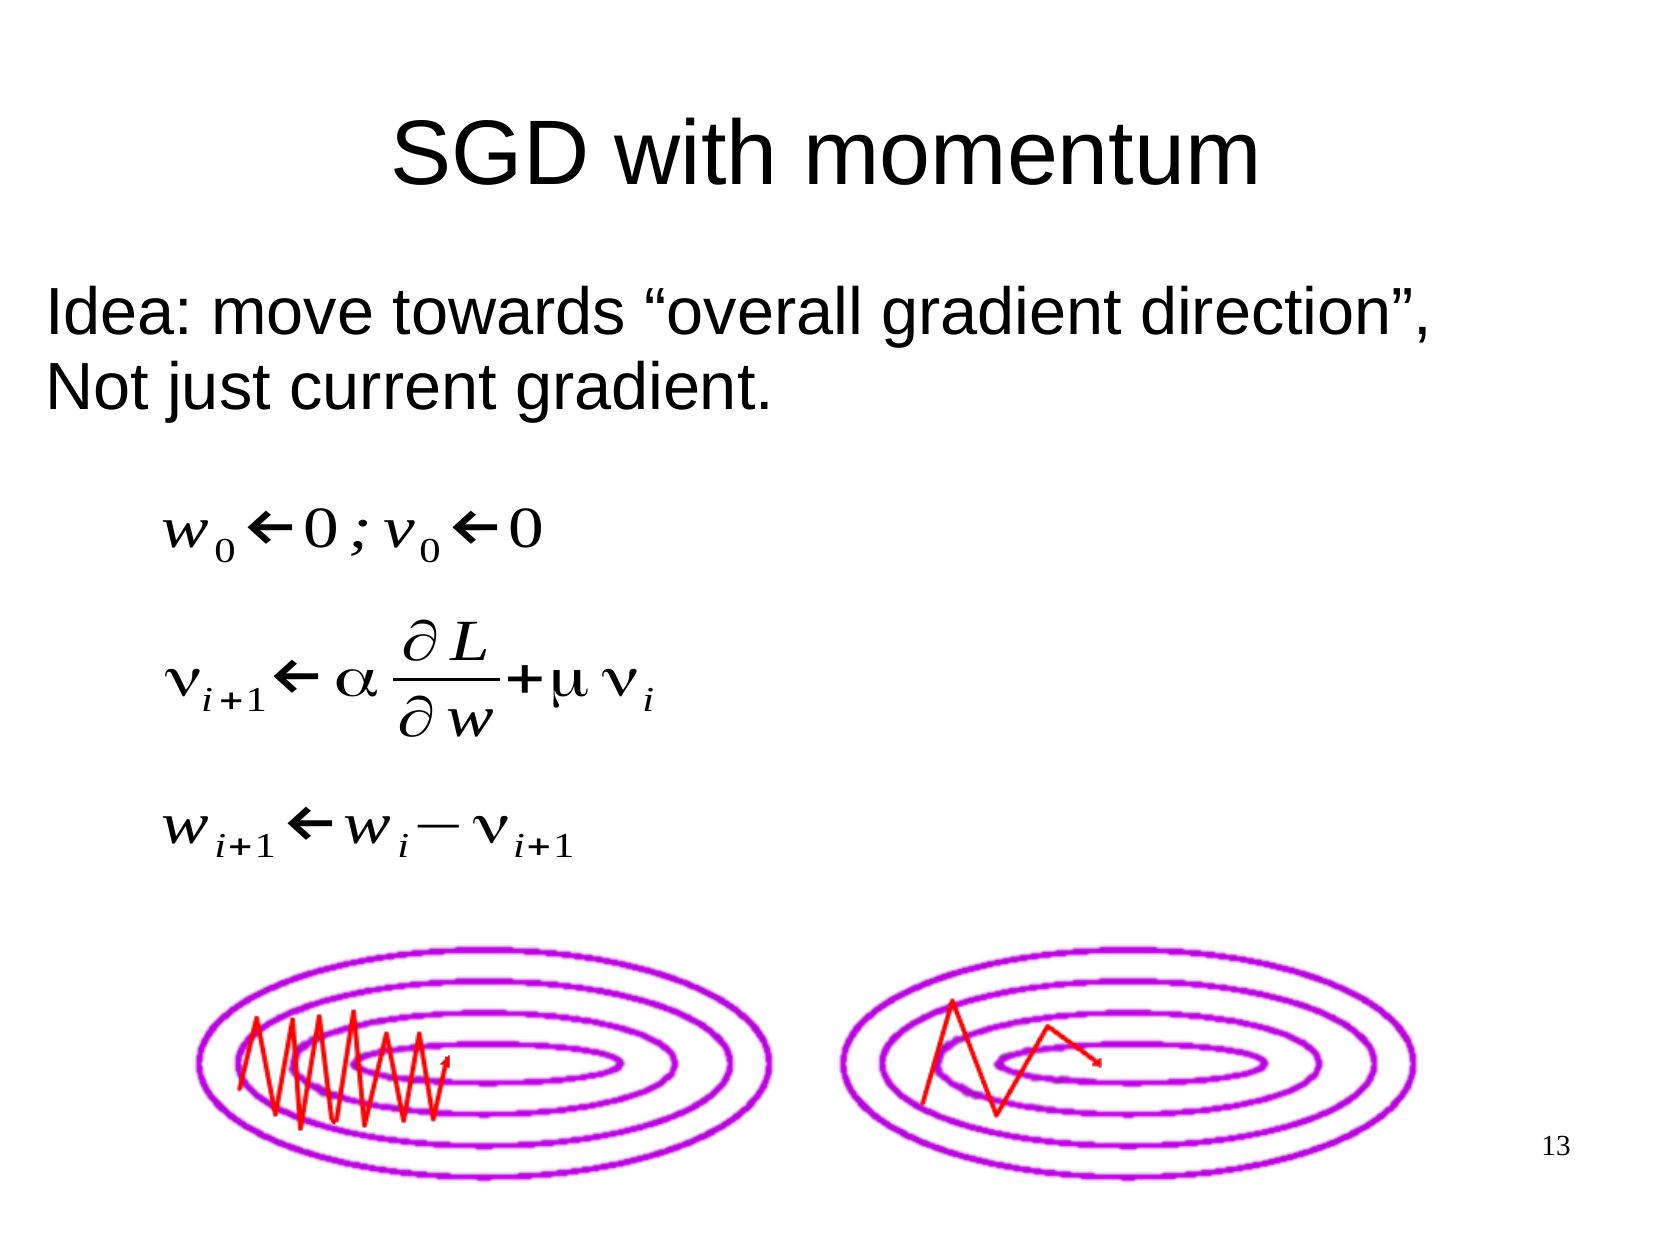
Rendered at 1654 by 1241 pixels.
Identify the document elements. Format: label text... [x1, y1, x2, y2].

picture [178, 930, 1460, 1203]
title SGD with momentum [82, 49, 1571, 257]
chart [143, 608, 673, 749]
chart [143, 792, 593, 867]
text_box Idea: move towards “overall gradient direction”, Not just current gradient. [45, 274, 1471, 499]
chart [143, 496, 563, 572]
